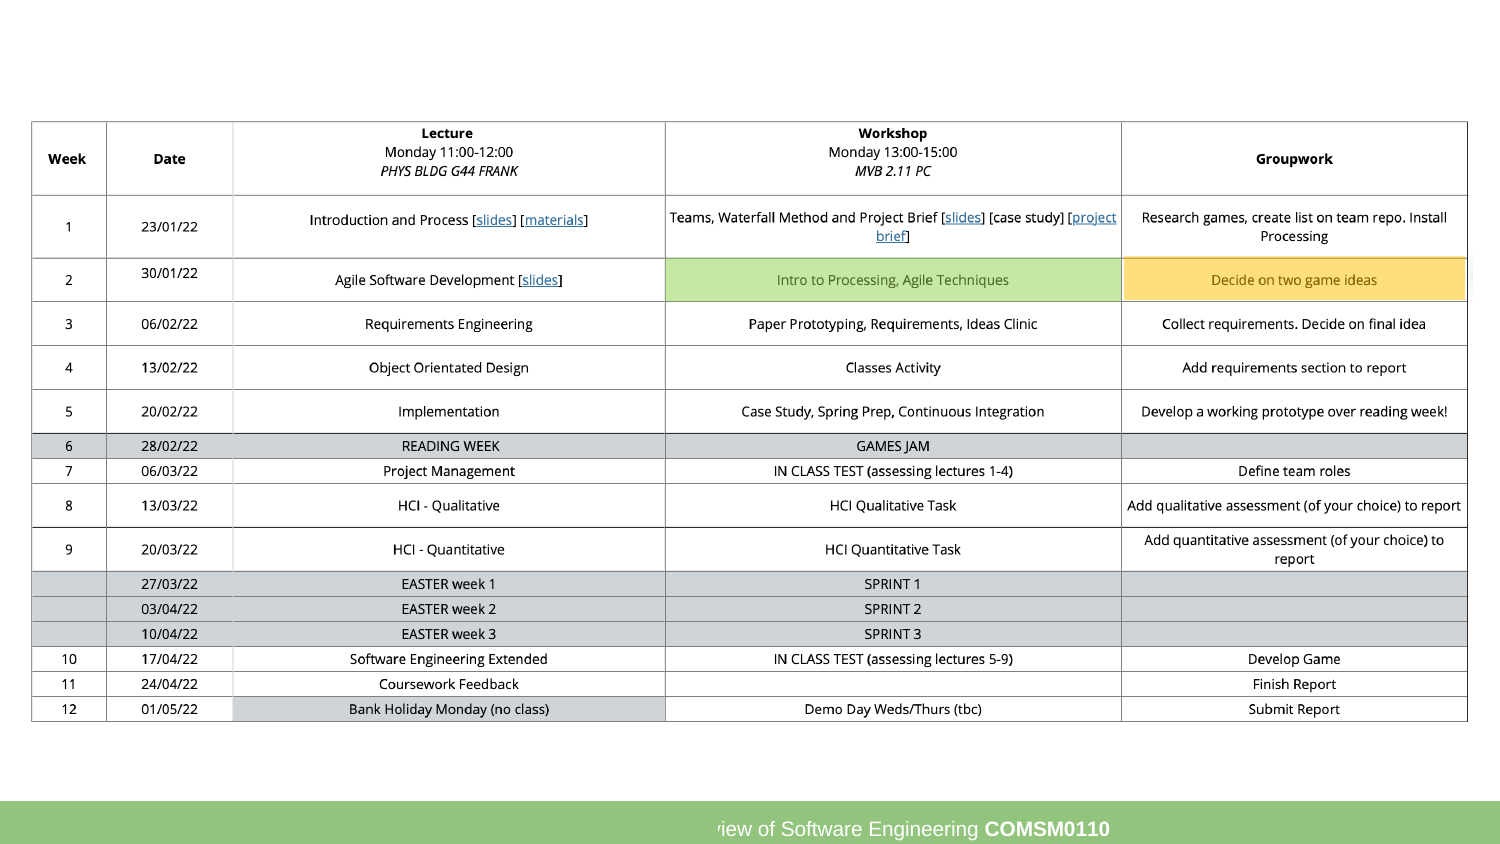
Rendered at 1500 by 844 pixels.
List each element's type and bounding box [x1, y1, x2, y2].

text_box [1124, 256, 1465, 300]
text_box [665, 258, 1121, 301]
picture [27, 116, 1473, 728]
